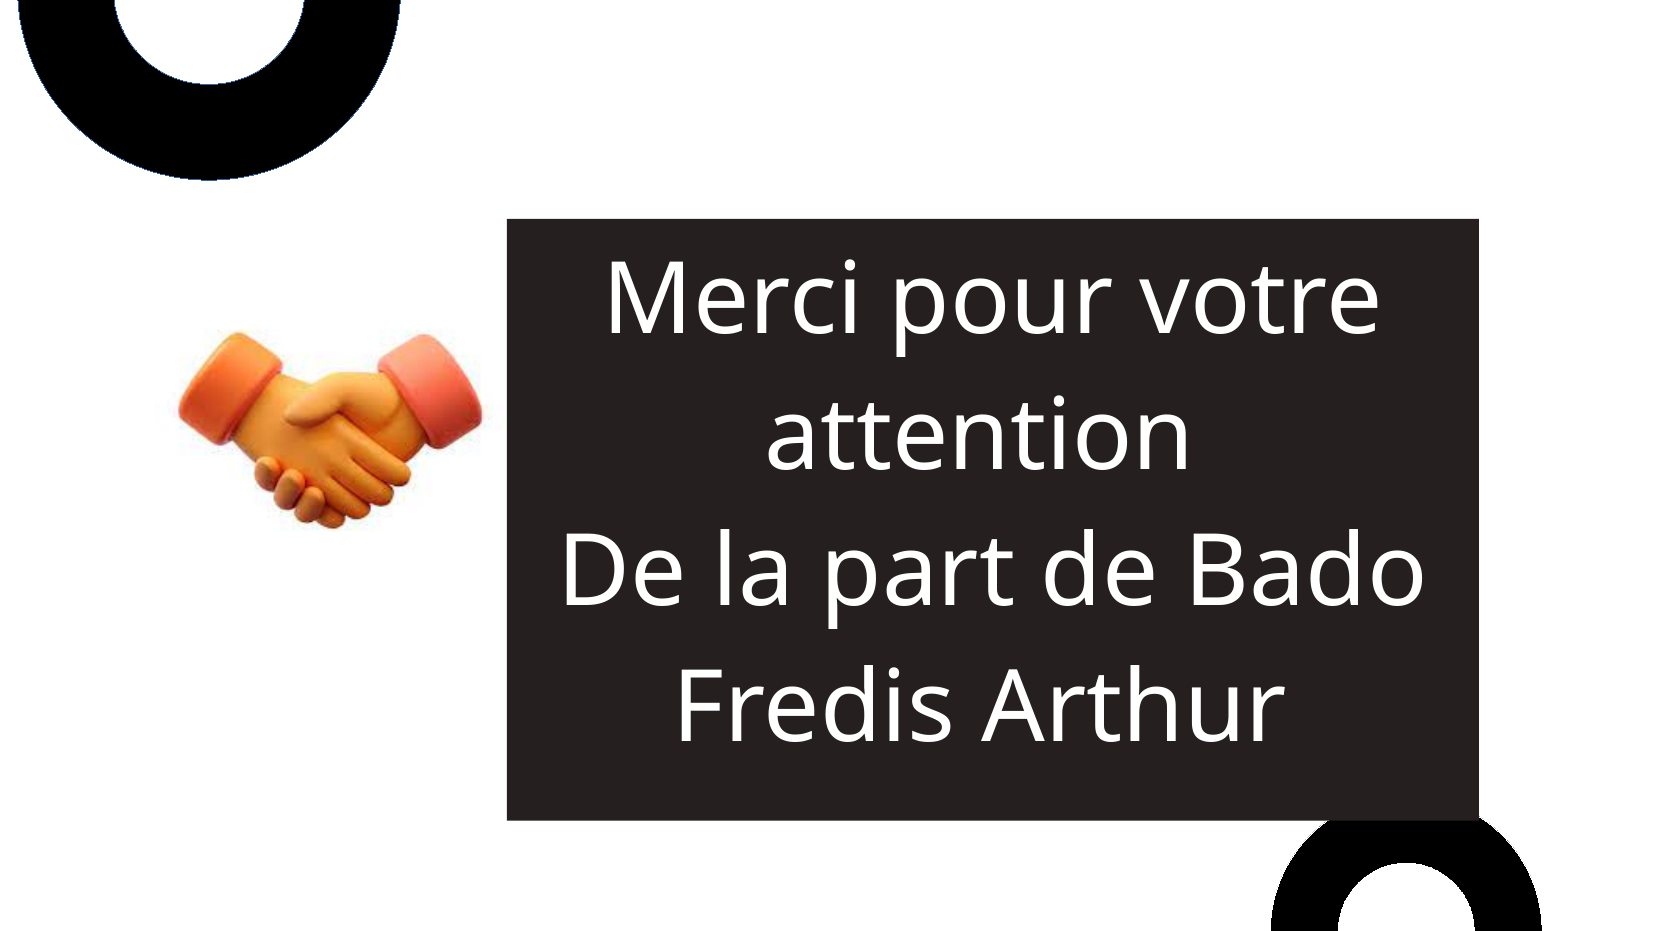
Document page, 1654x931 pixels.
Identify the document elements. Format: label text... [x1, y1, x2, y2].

text_box [1270, 816, 1543, 931]
text_box Merci pour votre attention De la part de Bado Fredis Arthur [506, 218, 1479, 590]
text_box [17, 0, 401, 181]
picture [155, 255, 506, 608]
